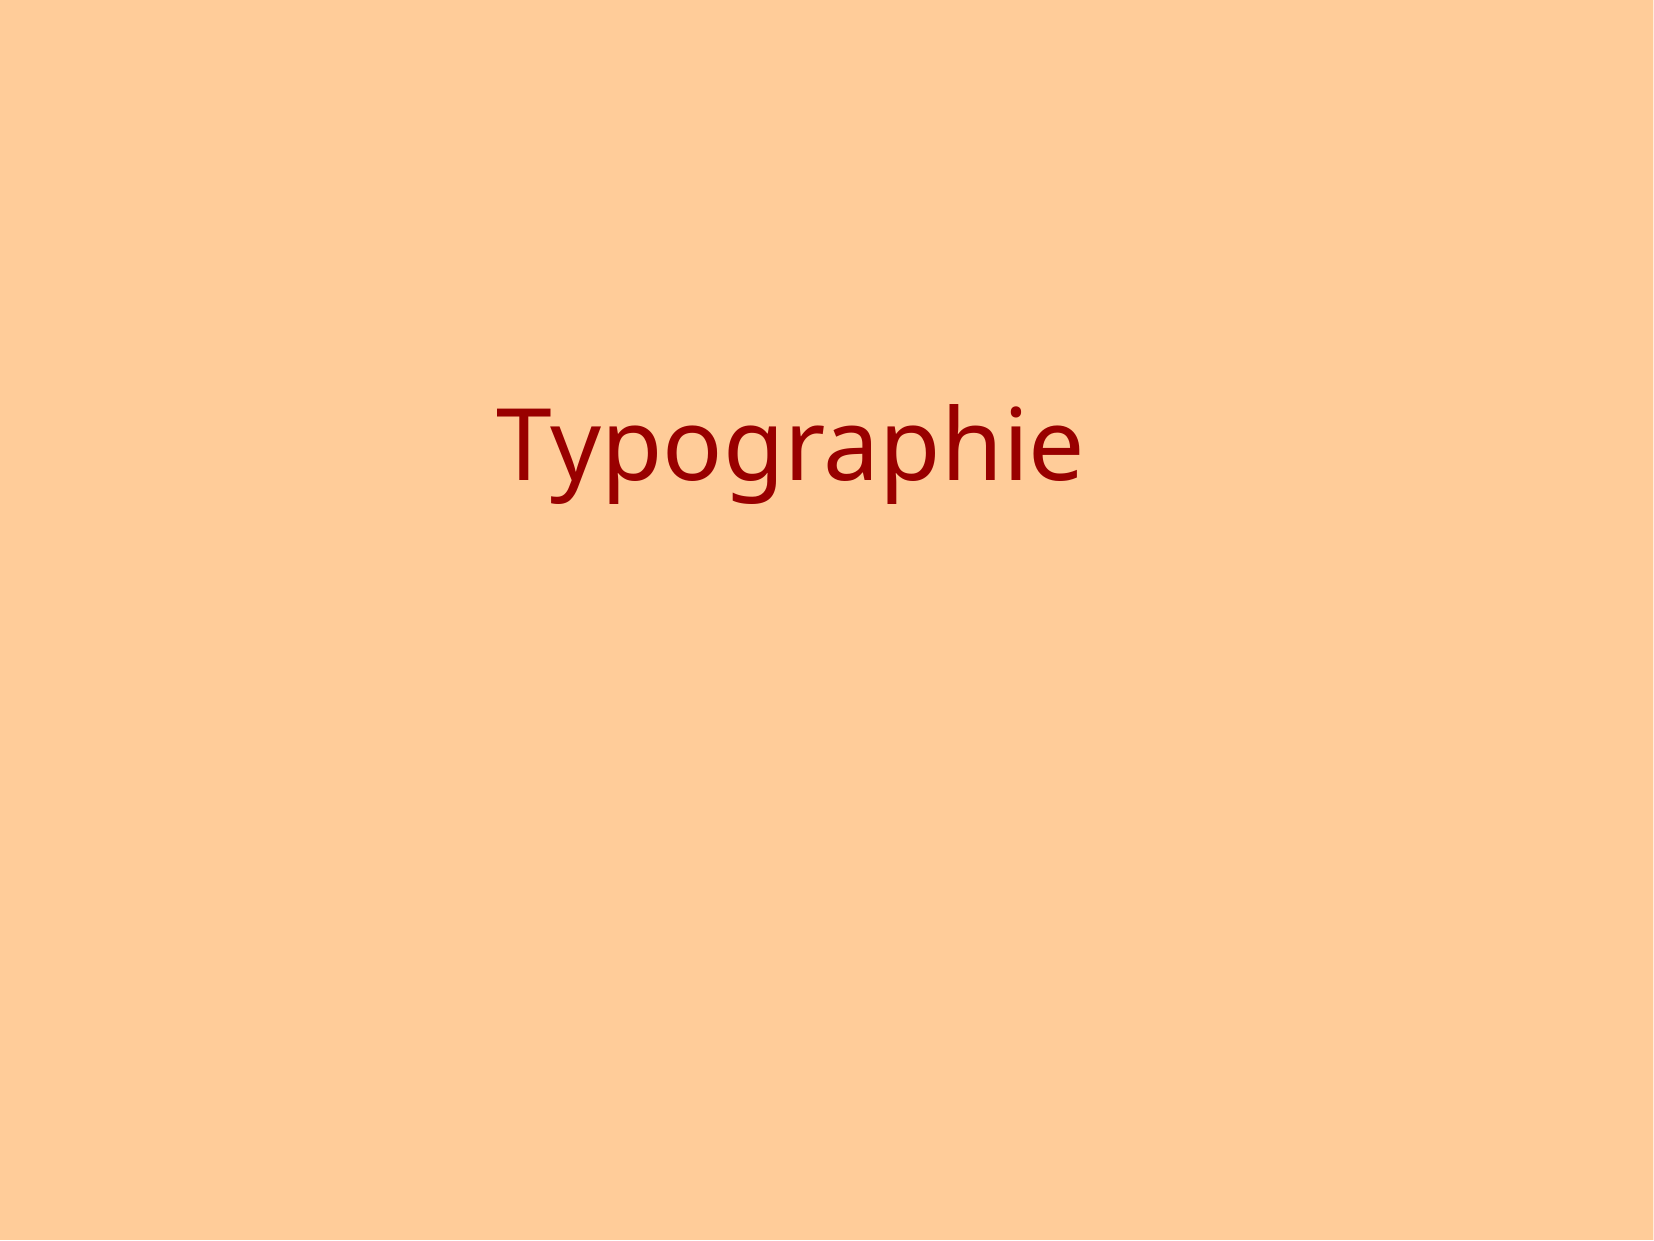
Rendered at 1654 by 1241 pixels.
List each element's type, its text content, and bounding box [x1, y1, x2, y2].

text_box Typographie [437, 366, 1146, 561]
